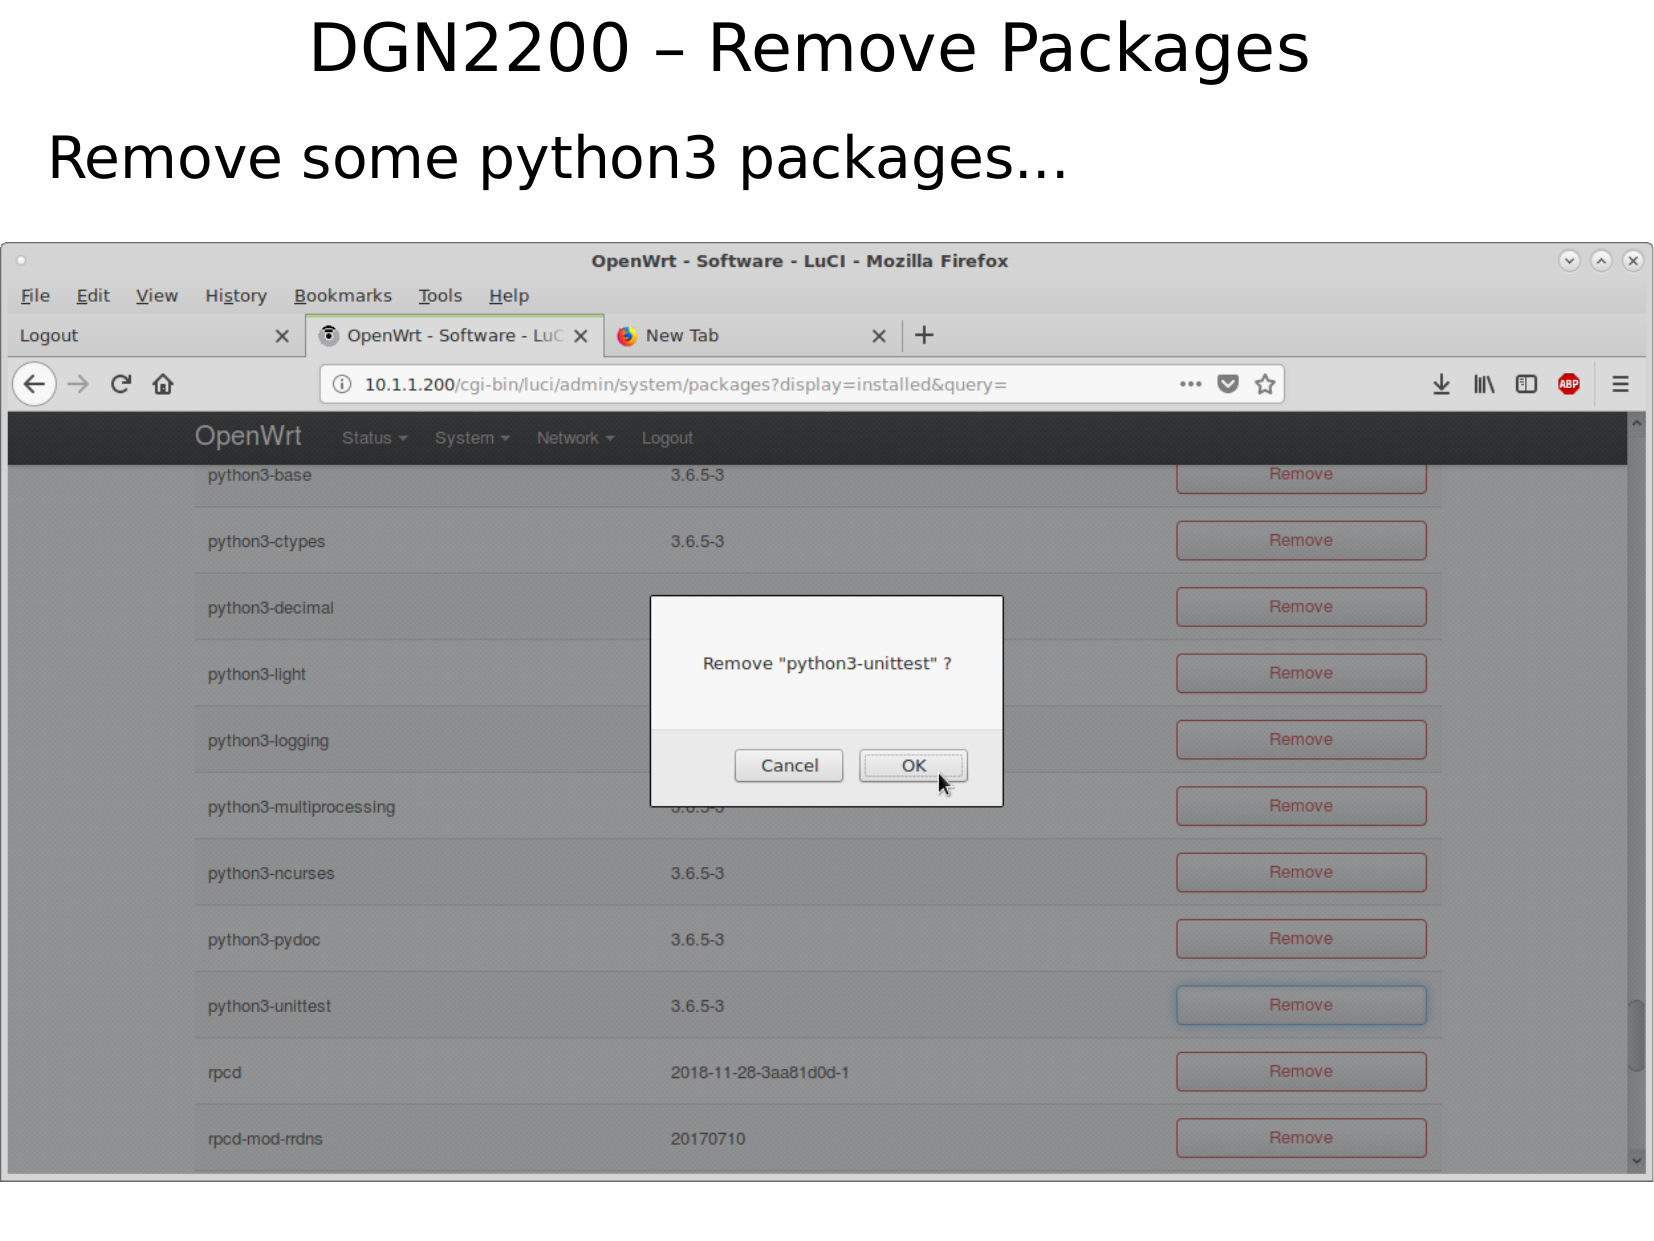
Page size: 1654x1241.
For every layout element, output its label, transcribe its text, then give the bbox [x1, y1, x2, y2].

text_box Remove some python3 packages... [47, 118, 1630, 198]
picture [0, 242, 1654, 1182]
title DGN2200 – Remove Packages [0, 0, 1642, 98]
